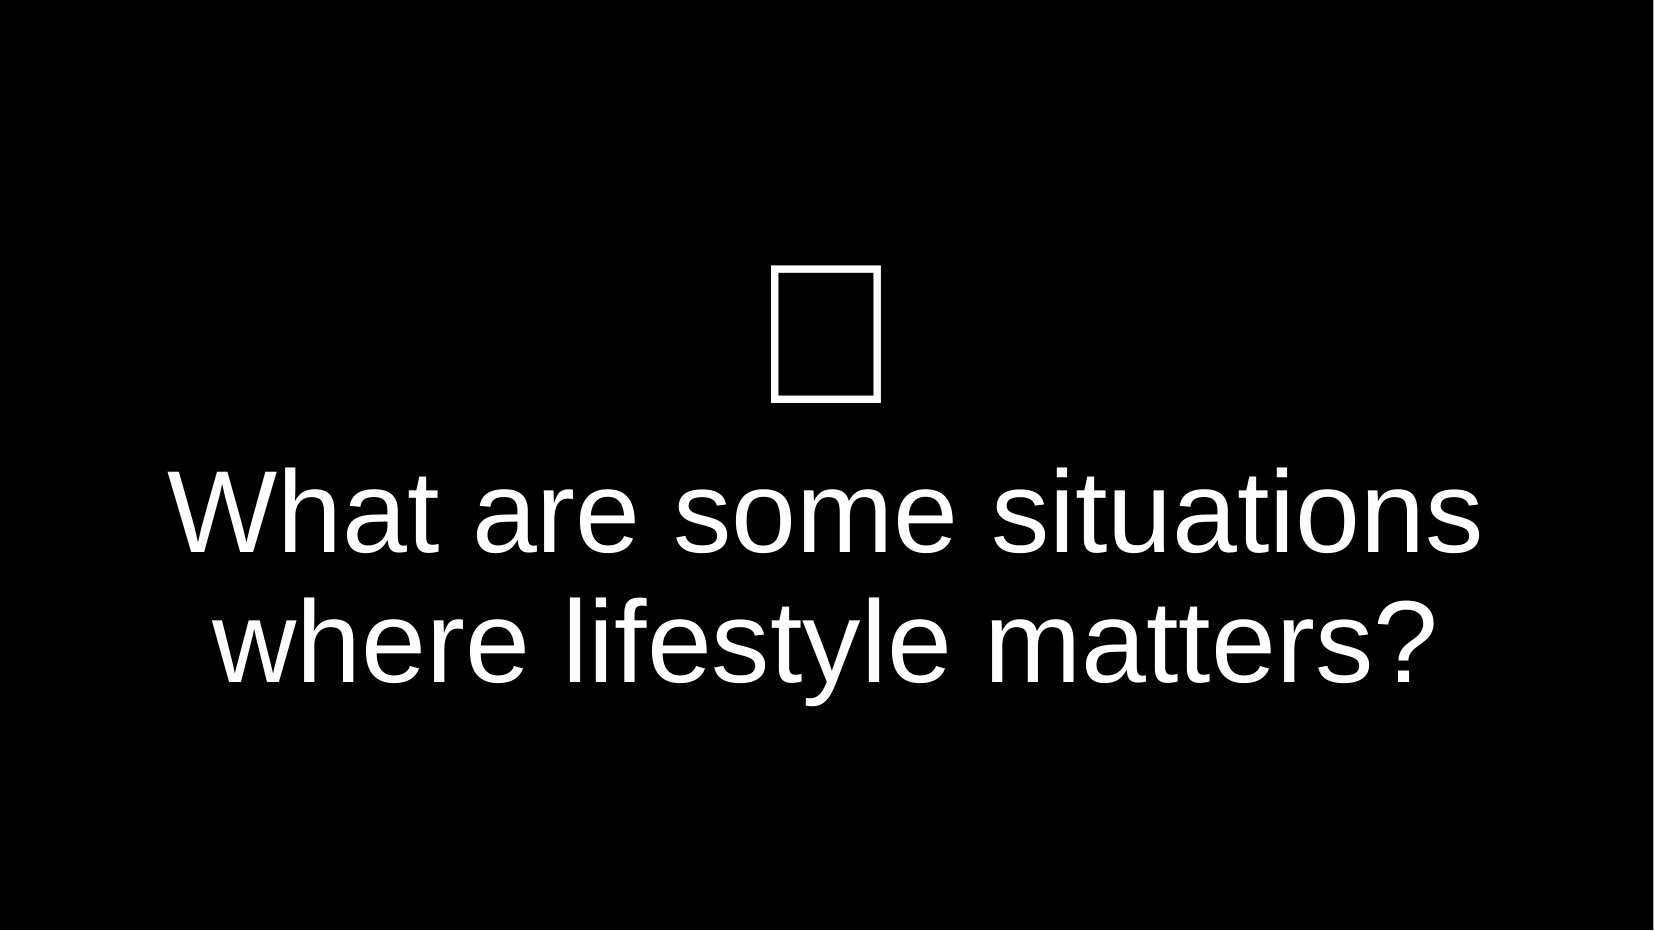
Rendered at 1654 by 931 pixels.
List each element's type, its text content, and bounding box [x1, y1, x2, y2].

subtitle 🤔 What are some situations where lifestyle matters? [82, 0, 1571, 931]
